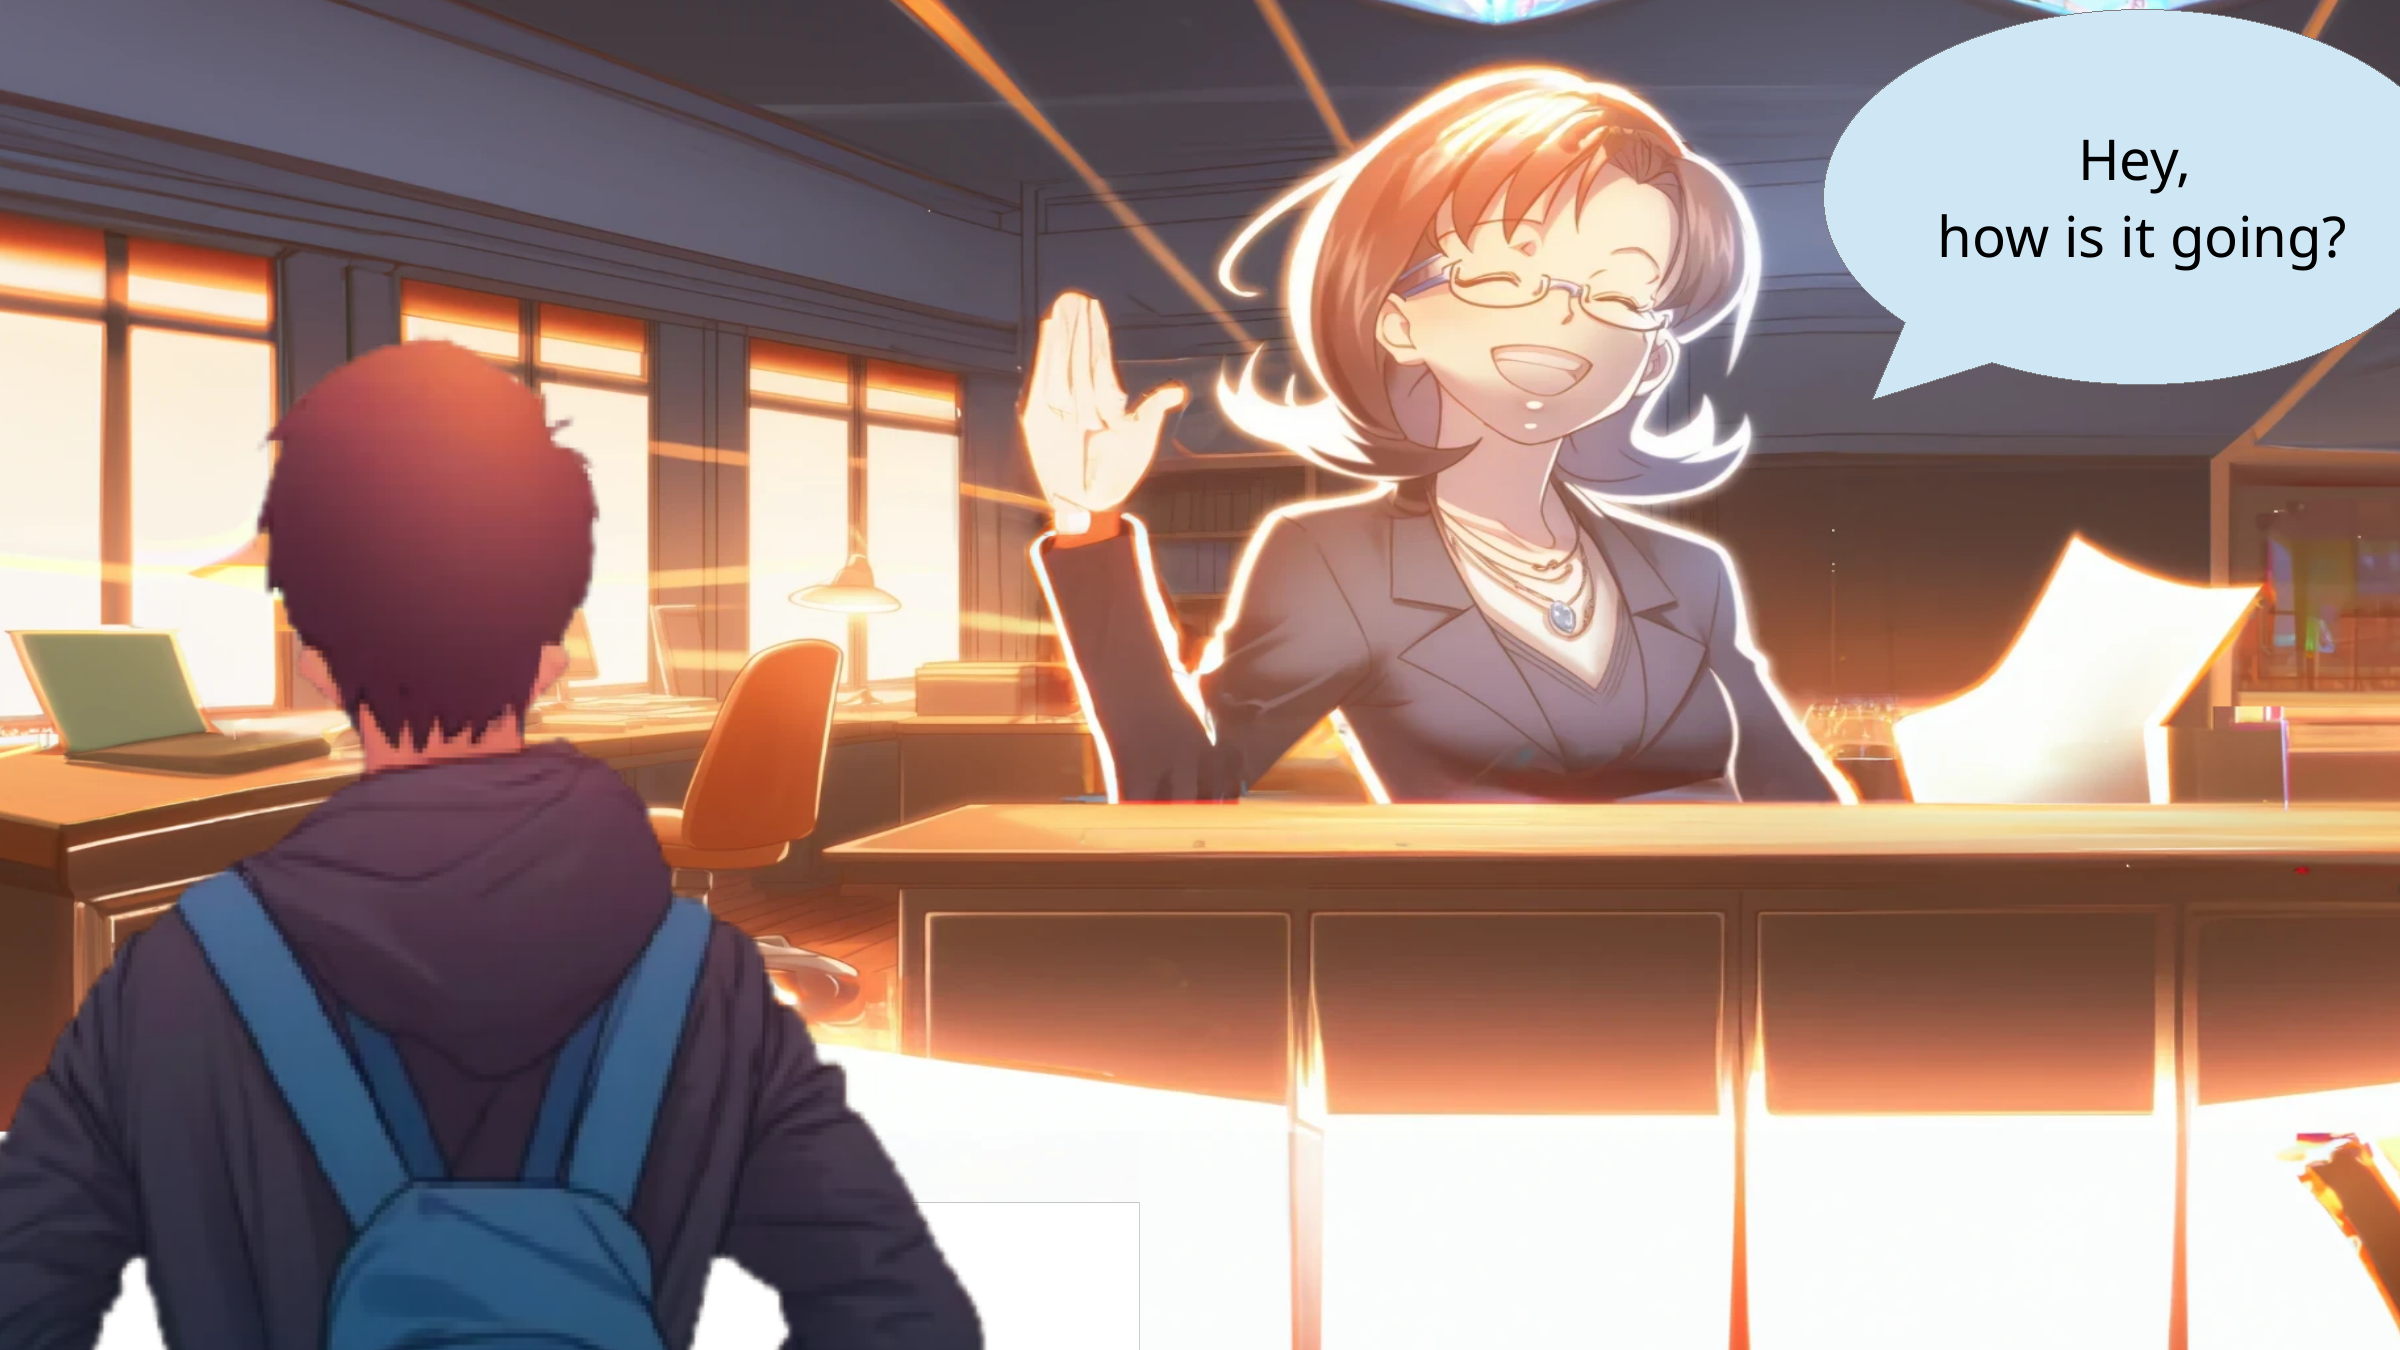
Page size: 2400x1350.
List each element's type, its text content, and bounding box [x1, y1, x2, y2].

picture [0, 0, 2400, 1350]
text_box Hey, how is it going? [1823, 9, 2400, 400]
